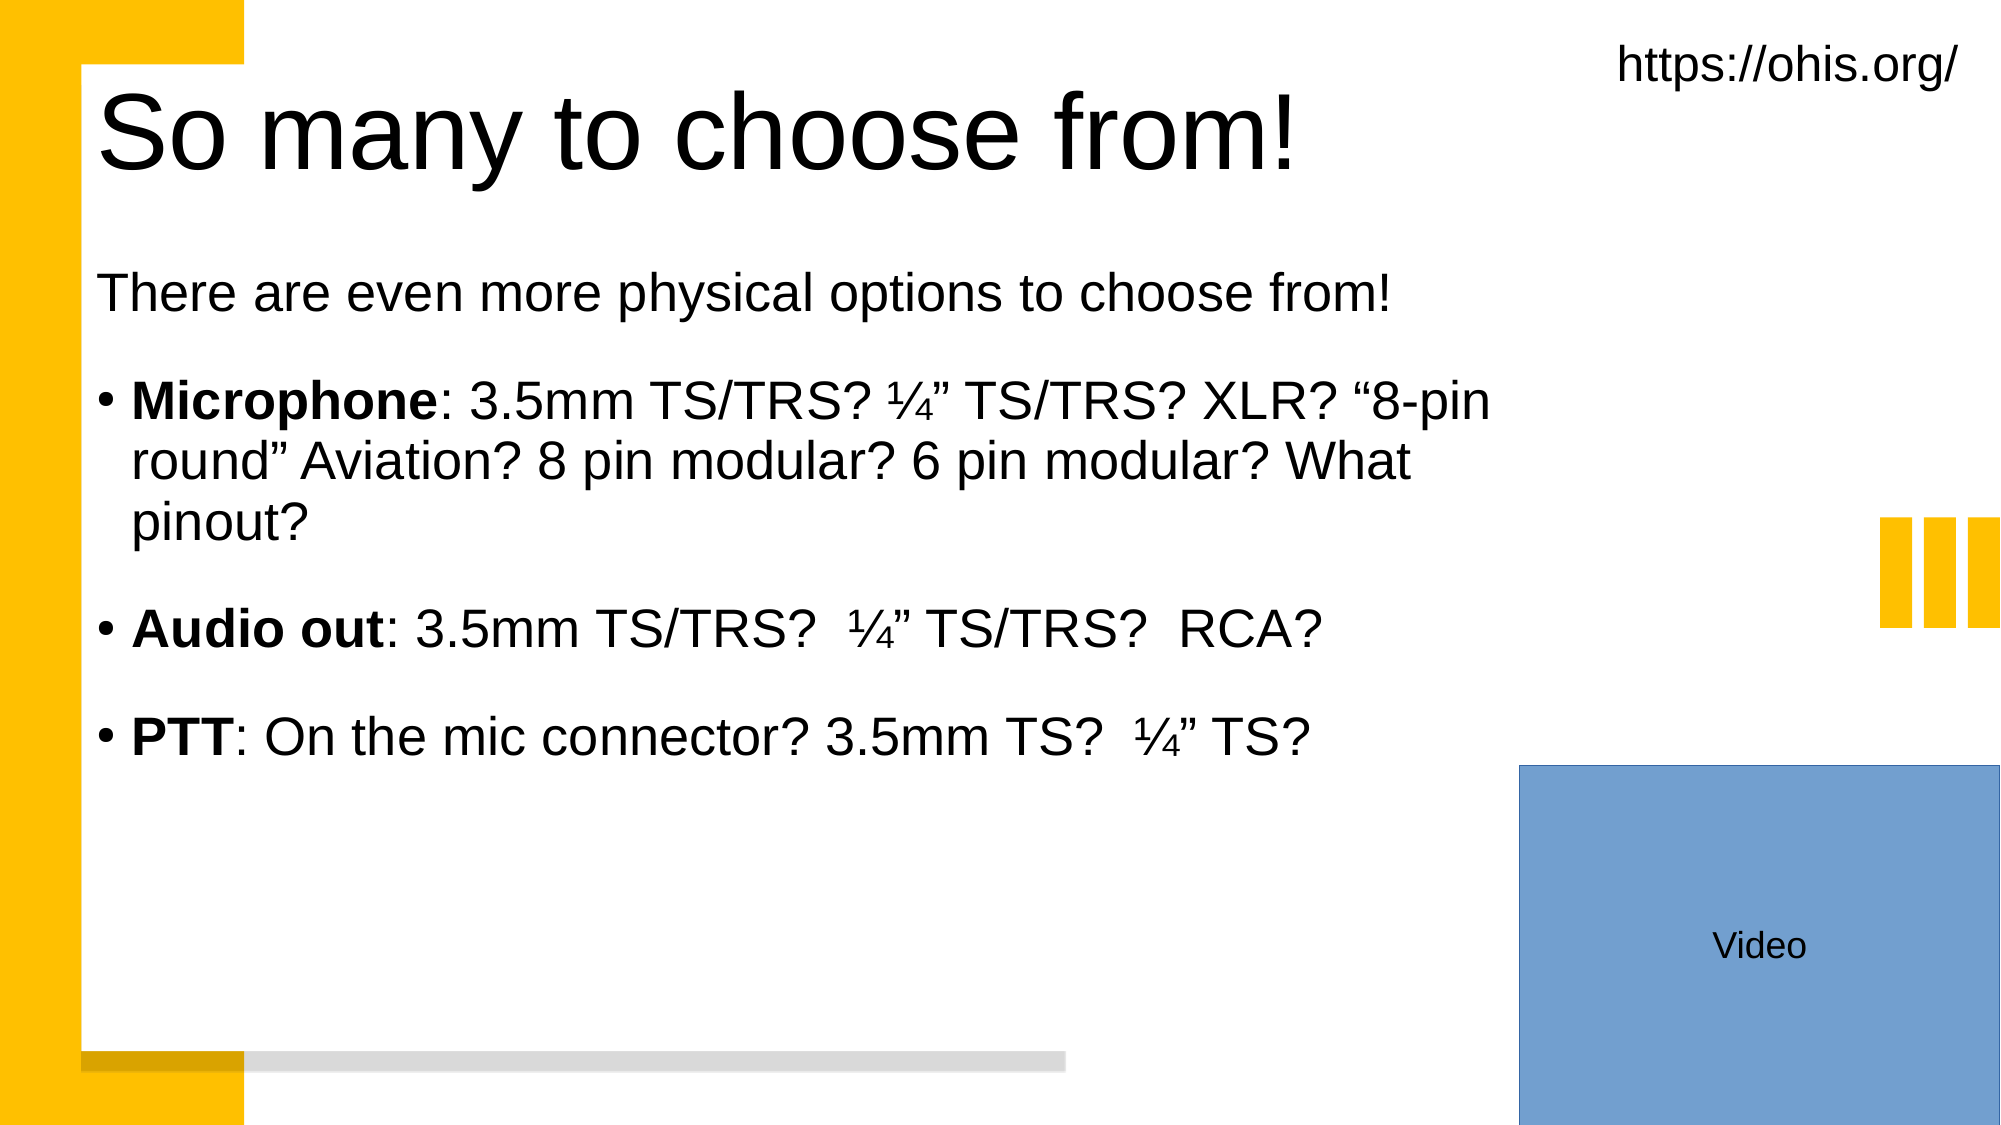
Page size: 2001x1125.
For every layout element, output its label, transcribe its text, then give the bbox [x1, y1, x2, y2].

text_box So many to choose from! [81, 64, 1921, 201]
text_box There are even more physical options to choose from! Microphone: 3.5mm TS/TRS? ¼” TS/TRS? XLR? “8-pin round” Aviation? 8 pin modular? 6 pin modular? What pinout? Audio out: 3.5mm TS/TRS? ¼” TS/TRS? RCA? PTT: On the mic connector? 3.5mm TS? ¼” TS? [81, 254, 1516, 1036]
text_box https://ohis.org/ [1590, 29, 1974, 105]
text_box [0, 0, 2000, 1125]
text_box Video [1519, 765, 2000, 1125]
